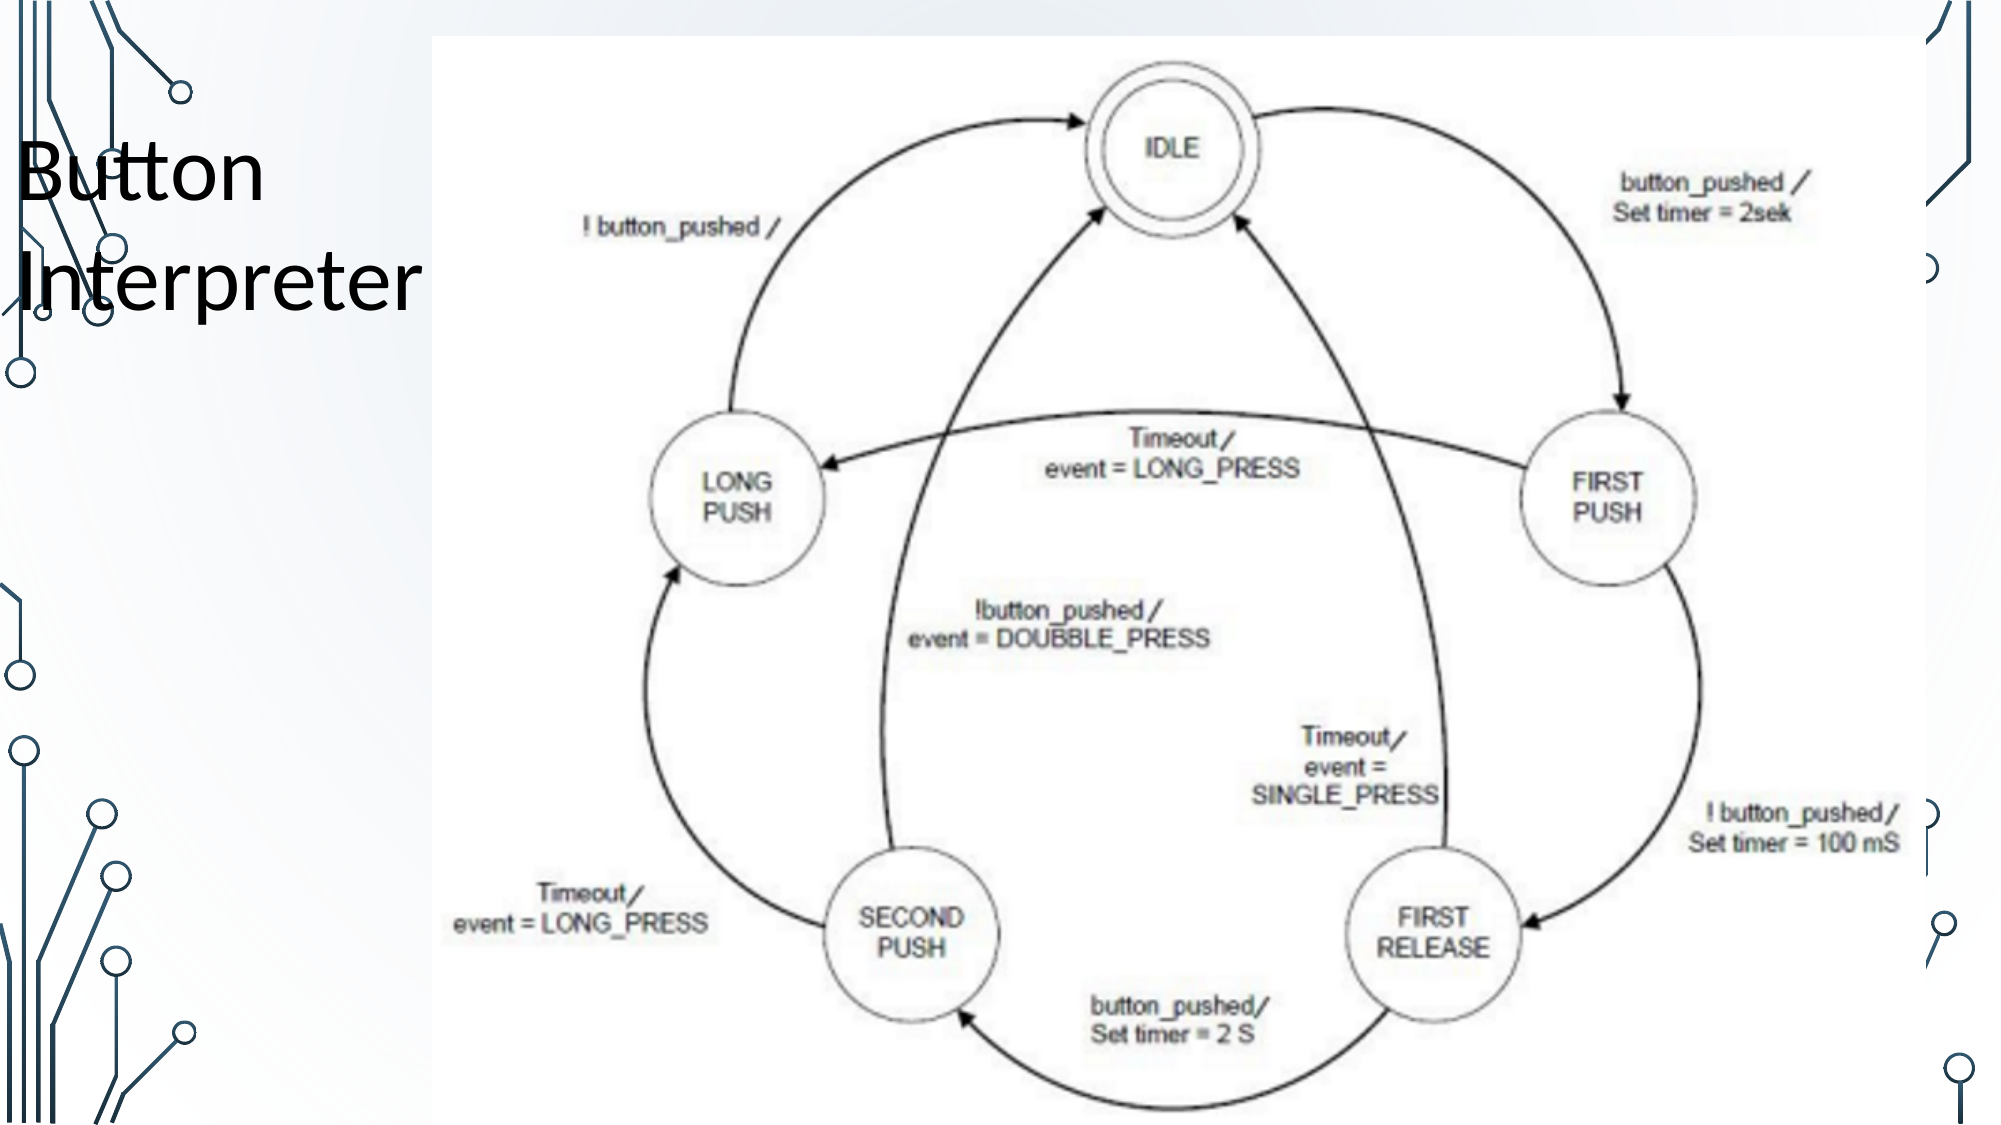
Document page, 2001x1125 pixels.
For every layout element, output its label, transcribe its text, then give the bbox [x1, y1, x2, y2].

picture [432, 37, 1926, 1125]
text_box [0, 339, 432, 344]
text_box Button Interpreter [0, 101, 432, 339]
